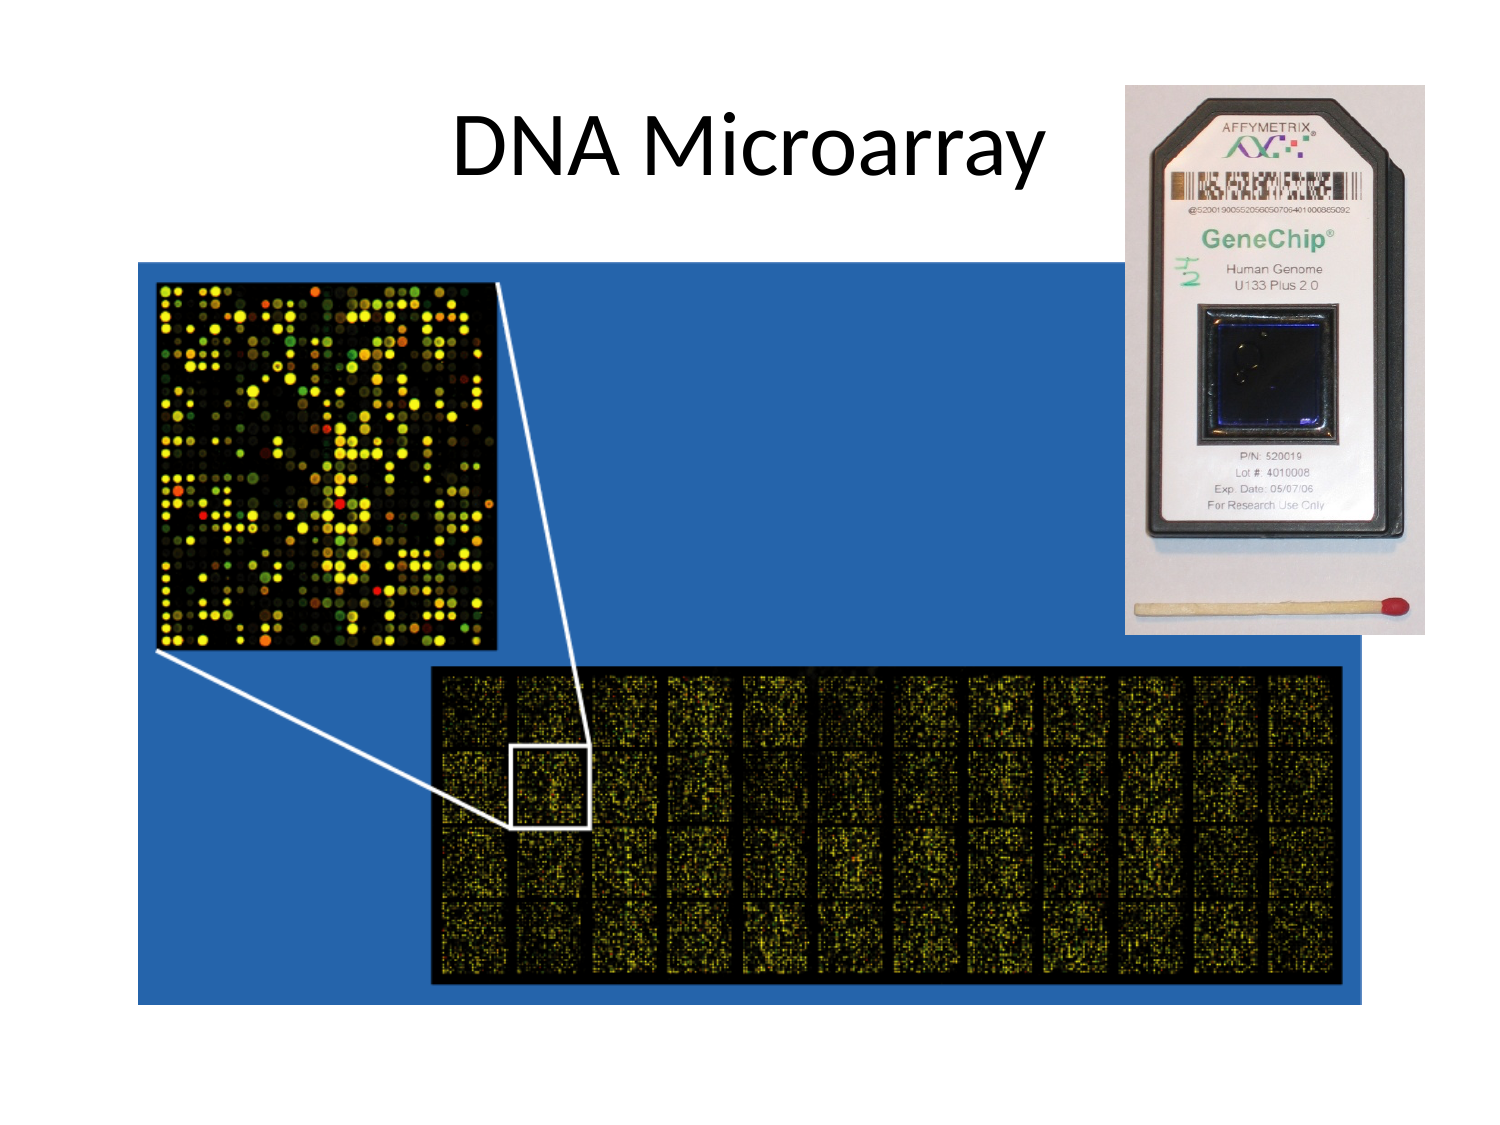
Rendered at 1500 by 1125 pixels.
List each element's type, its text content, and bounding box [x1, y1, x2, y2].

title DNA Microarray [75, 45, 1425, 233]
picture [75, 85, 1425, 1005]
